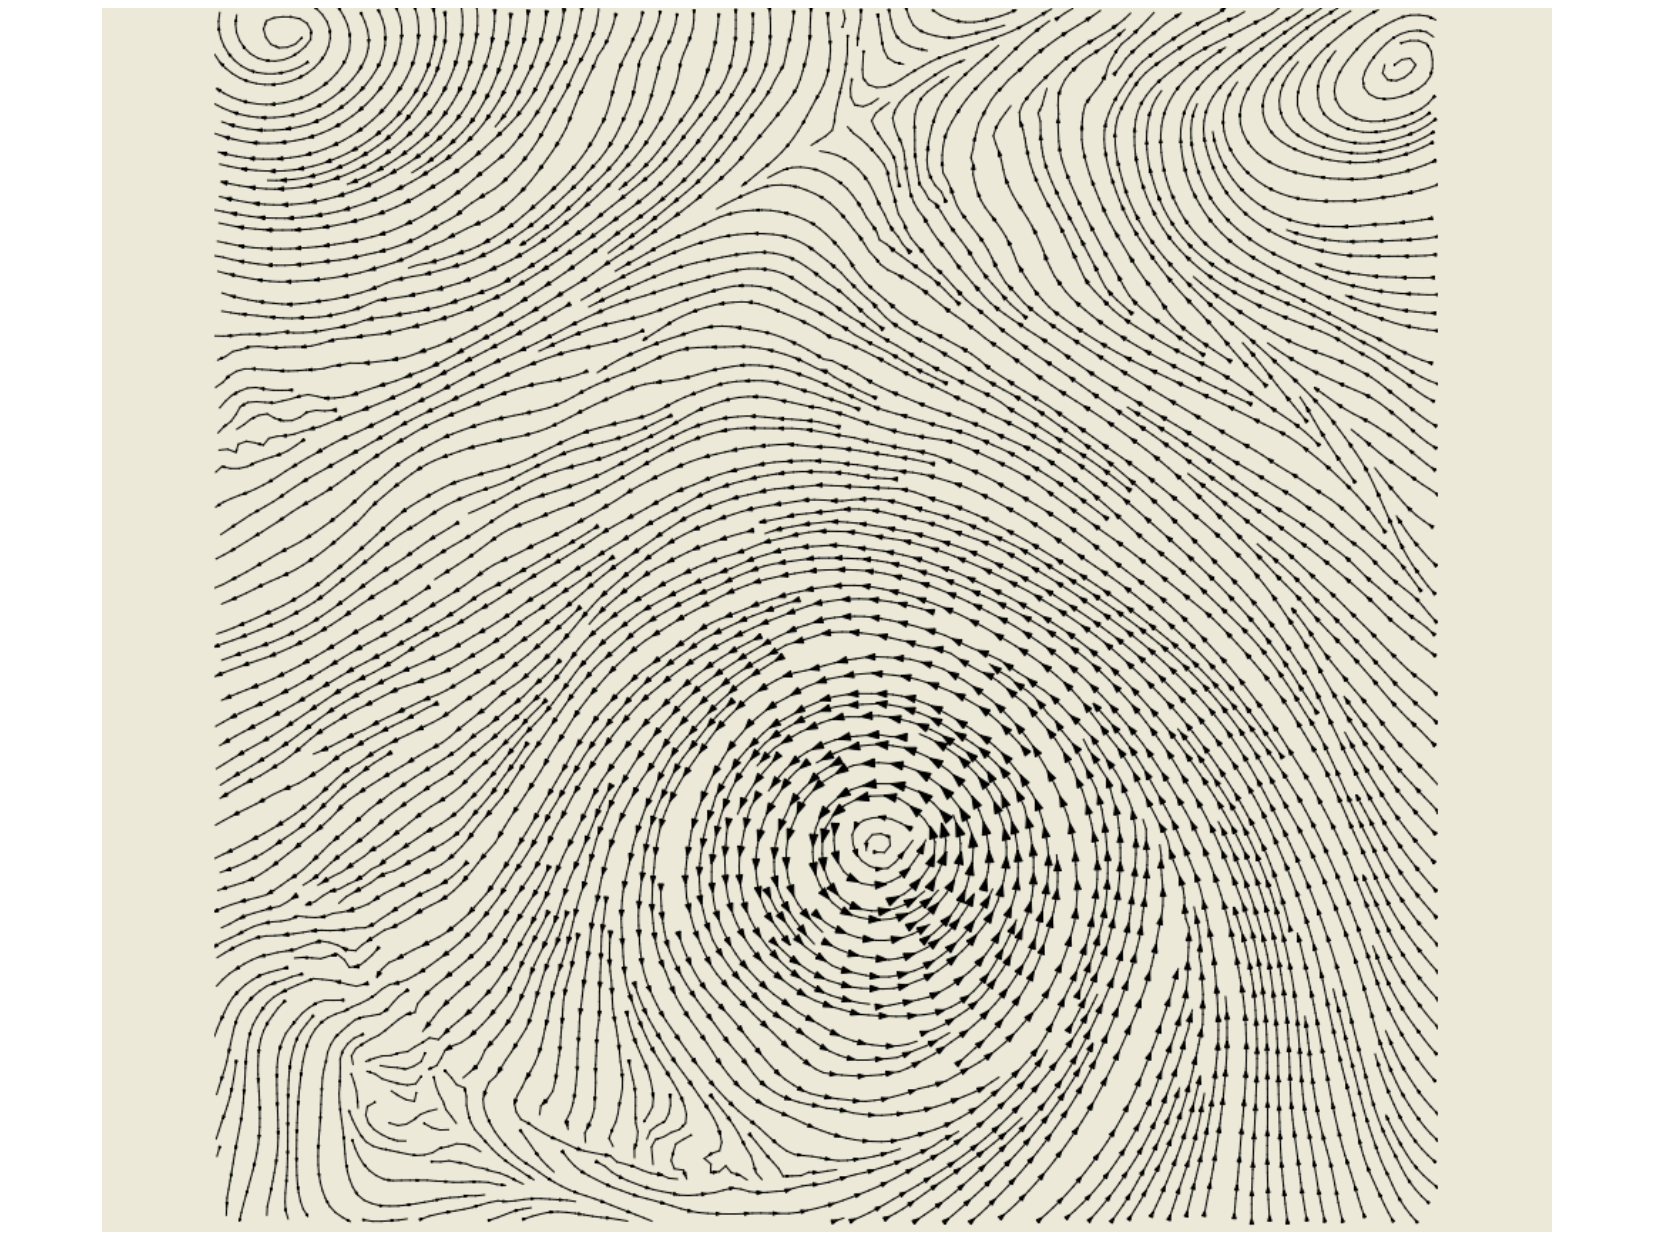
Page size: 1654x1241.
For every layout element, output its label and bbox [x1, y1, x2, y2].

picture [102, 8, 1552, 1232]
